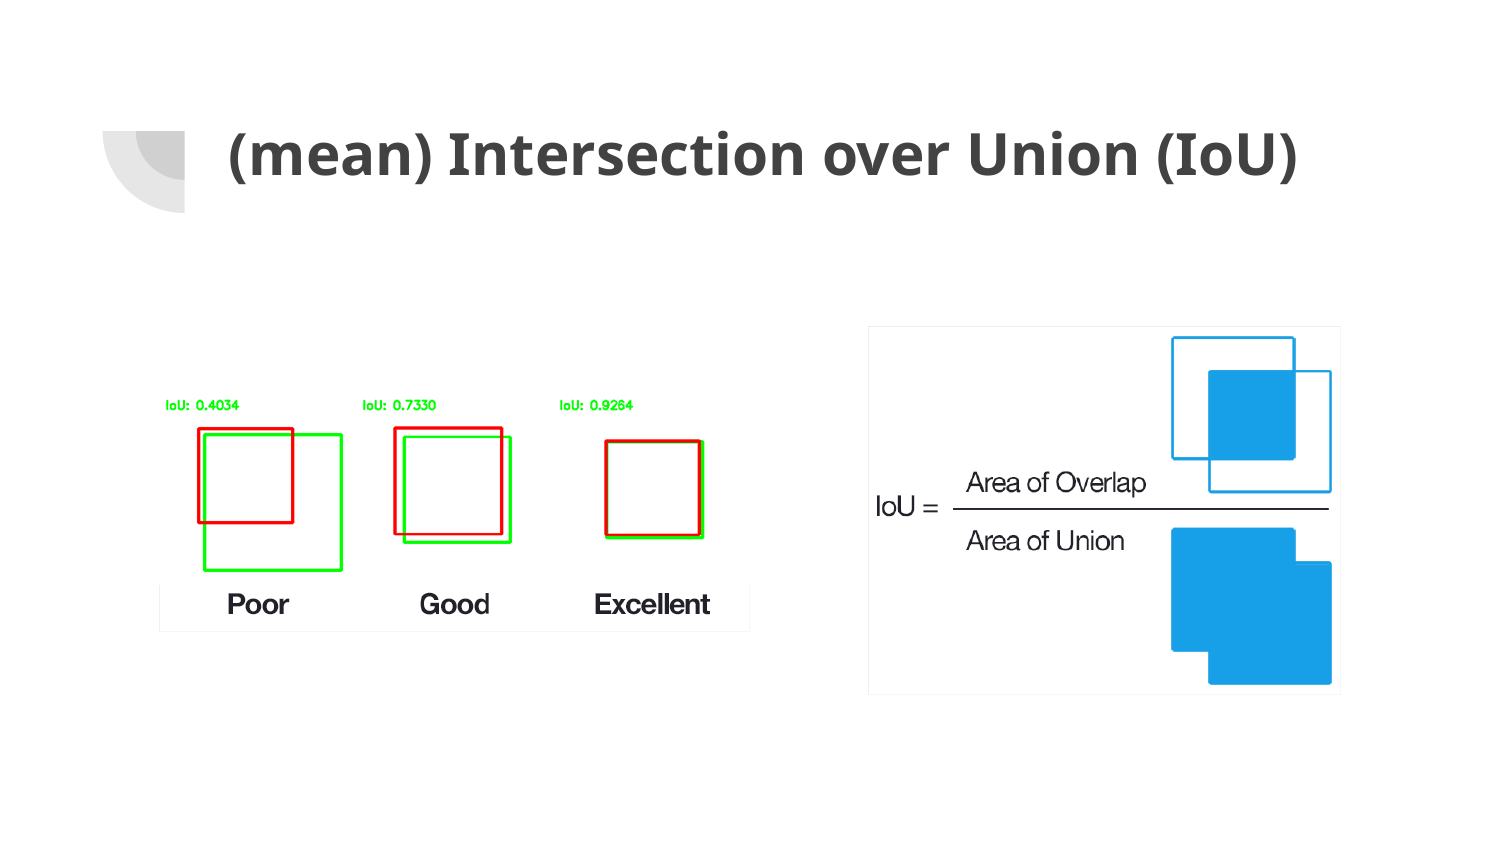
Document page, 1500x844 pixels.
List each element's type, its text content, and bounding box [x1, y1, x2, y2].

picture [868, 326, 1341, 695]
picture [159, 389, 750, 632]
title (mean) Intersection over Union (IoU) [213, 98, 1368, 263]
